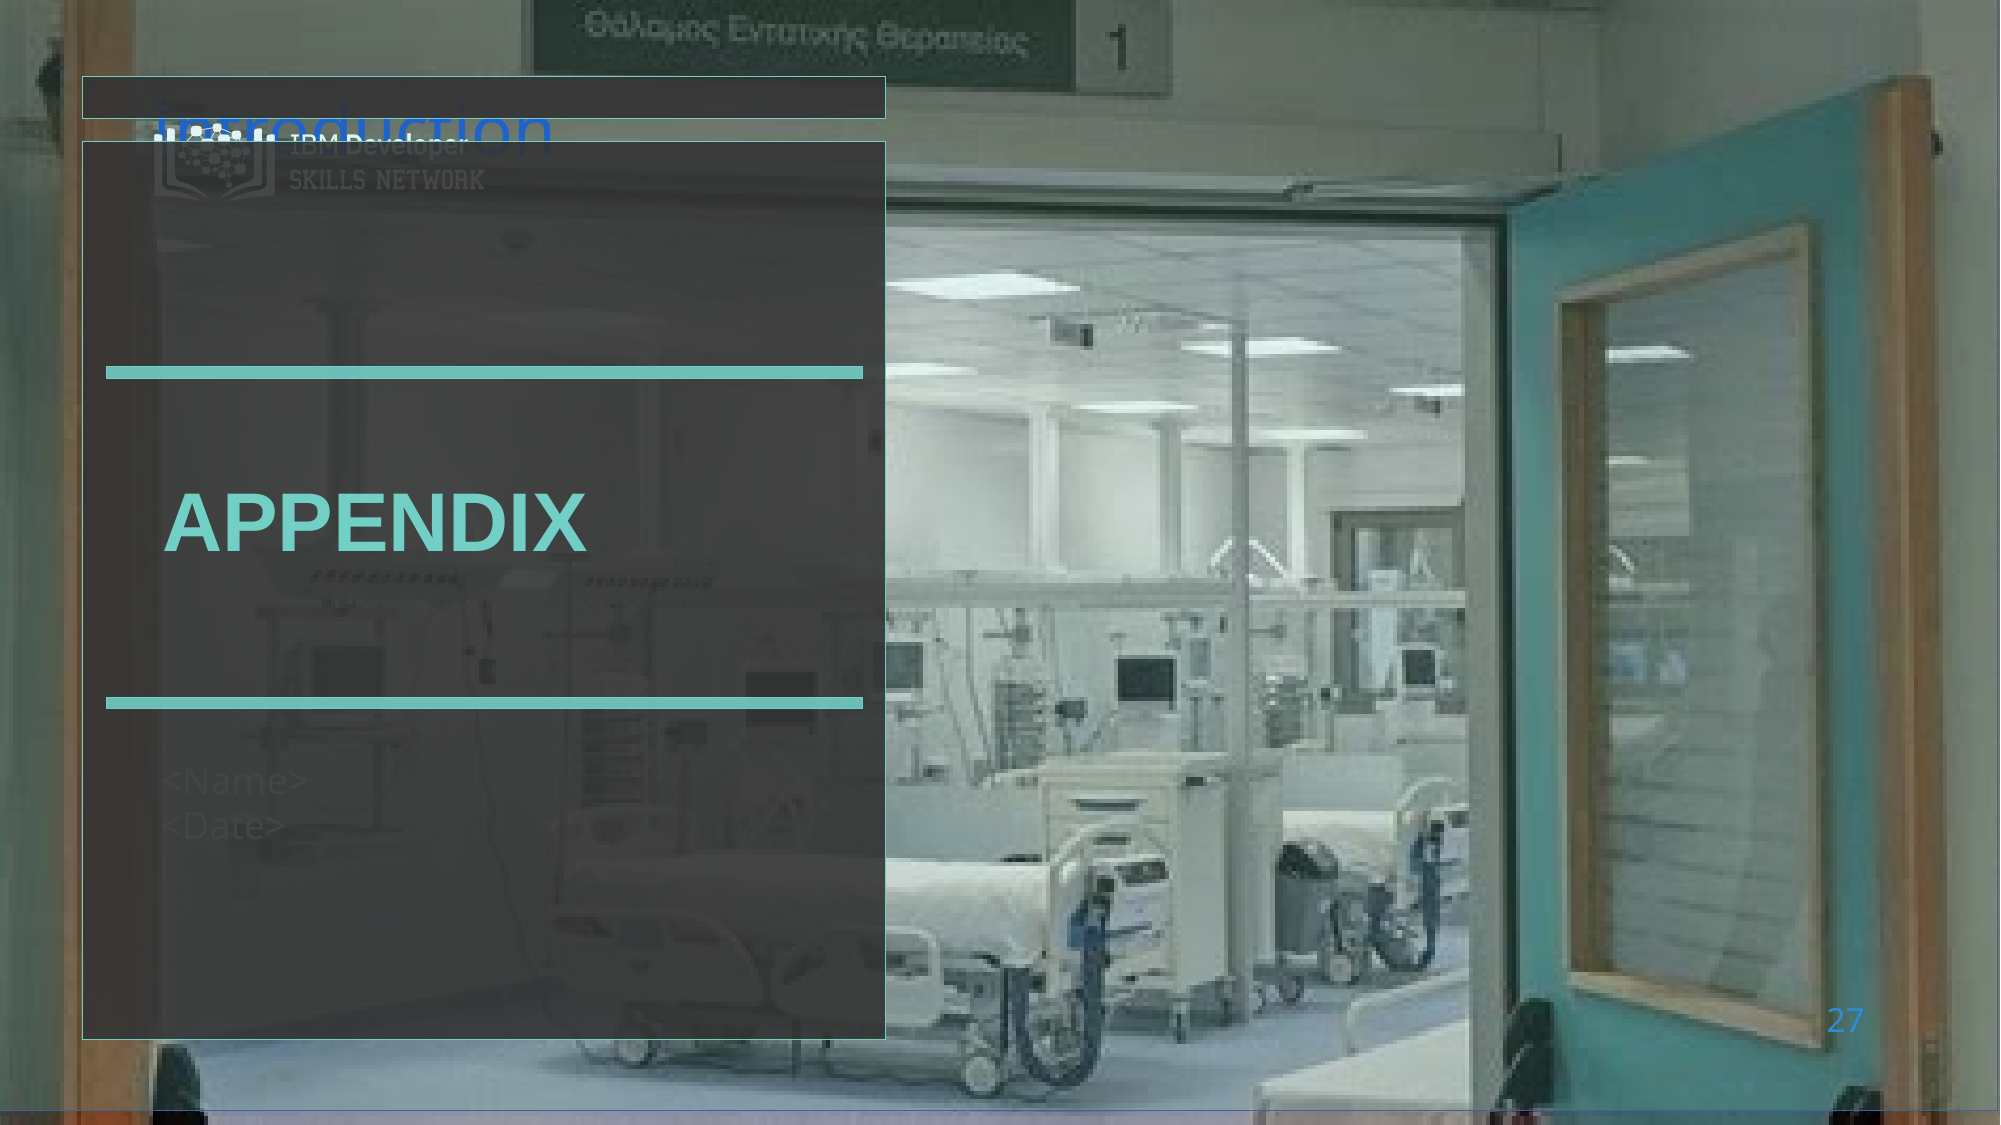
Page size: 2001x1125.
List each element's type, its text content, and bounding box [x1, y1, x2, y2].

text_box APPENDIX [147, 468, 821, 591]
picture [0, 0, 2000, 1125]
text_box [0, 0, 1998, 1111]
